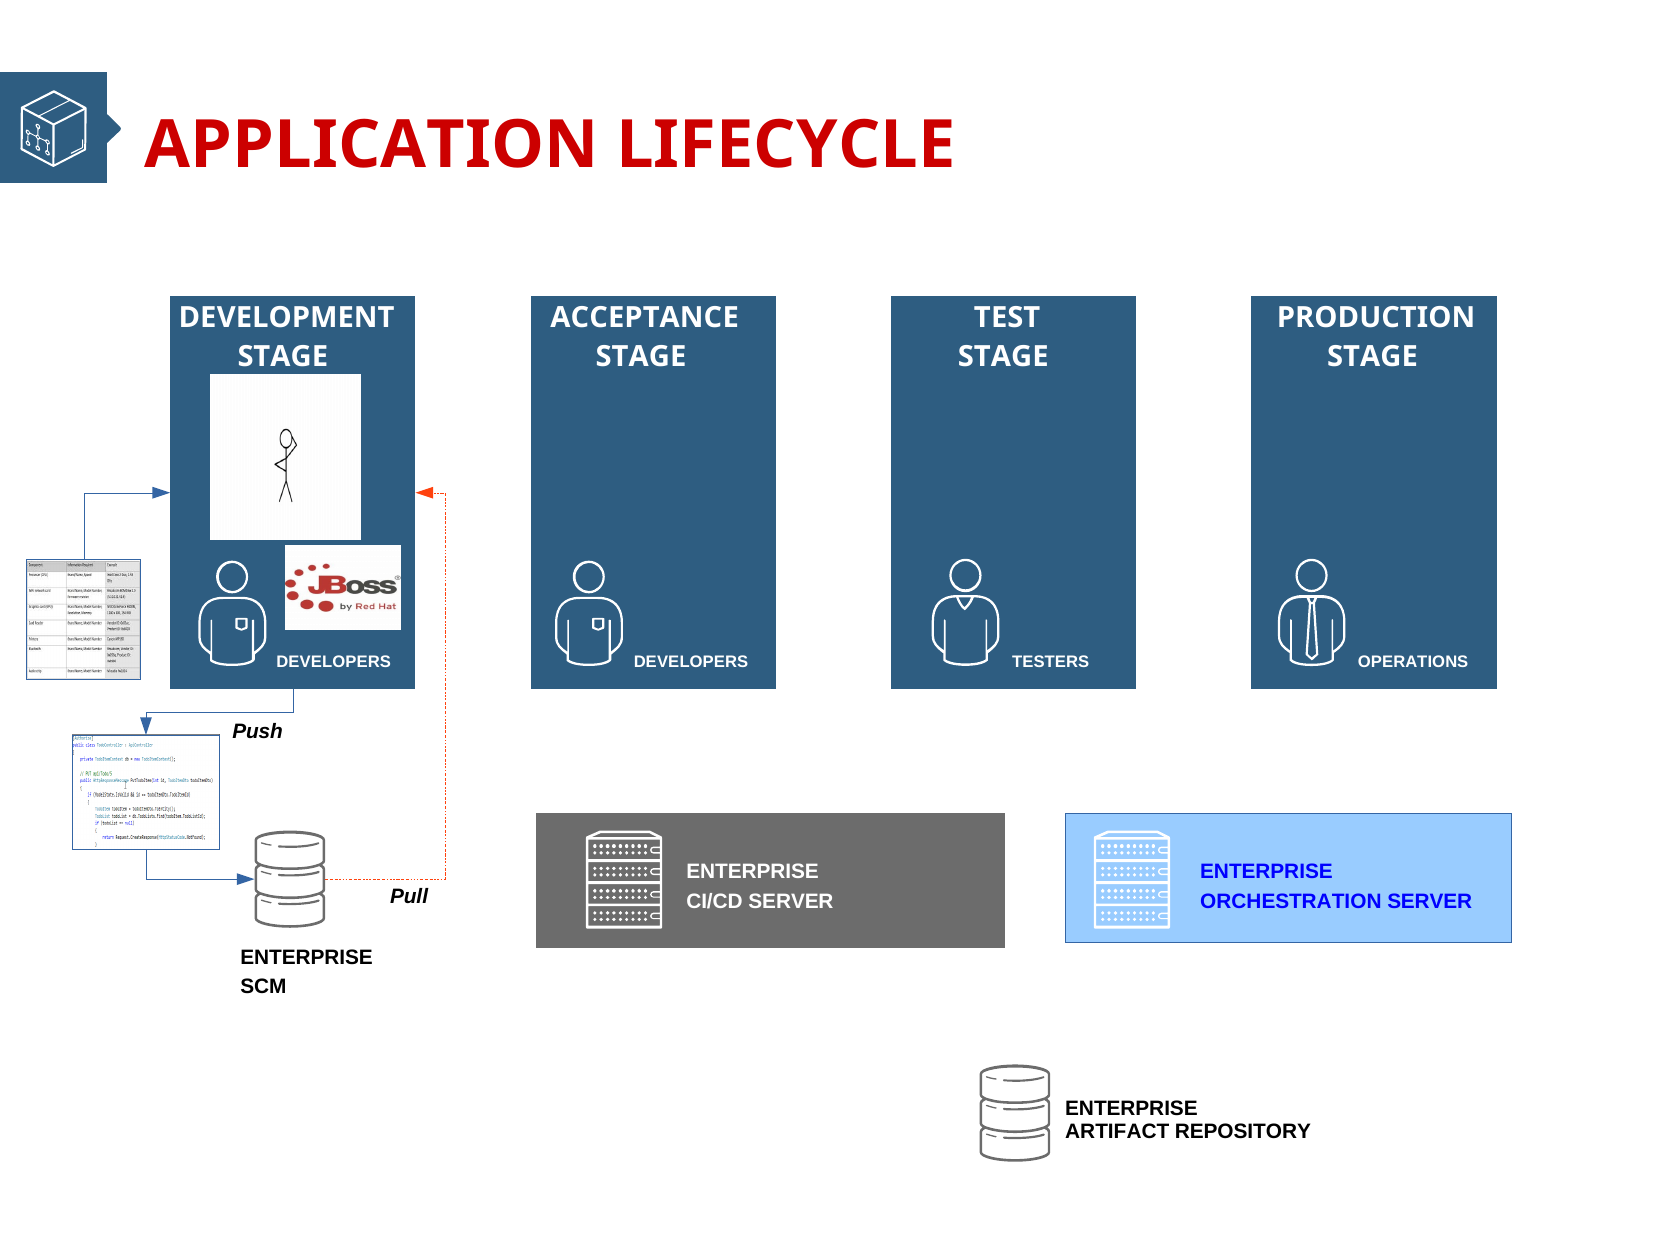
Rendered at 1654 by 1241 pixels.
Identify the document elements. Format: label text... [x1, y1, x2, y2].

text_box ENTERPRISE CI/CD SERVER [686, 860, 847, 910]
picture [210, 374, 361, 541]
text_box OPERATIONS [1357, 642, 1480, 669]
text_box DEVELOPERS [633, 642, 761, 669]
text_box ACCEPTANCE STAGE [550, 295, 752, 362]
text_box TESTERS [1012, 642, 1100, 669]
text_box [0, 72, 121, 183]
text_box ENTERPRISE ORCHESTRATION SERVER [1200, 860, 1484, 910]
text_box ENTERPRISE ARTIFACT REPOSITORY [1065, 1096, 1314, 1143]
text_box [979, 1064, 1051, 1162]
text_box APPLICATION LIFECYCLE [144, 96, 1256, 171]
picture [26, 559, 141, 680]
picture [285, 545, 401, 631]
text_box [170, 296, 415, 689]
picture [72, 734, 220, 850]
text_box DEVELOPERS [276, 642, 403, 669]
text_box ENTERPRISE SCM [240, 945, 373, 995]
text_box [536, 813, 1005, 948]
text_box [254, 830, 326, 928]
text_box [531, 296, 776, 689]
text_box Push [232, 720, 301, 744]
text_box Pull [390, 885, 458, 909]
text_box DEVELOPMENT STAGE [178, 295, 402, 362]
text_box [891, 296, 1136, 689]
text_box [1251, 296, 1497, 689]
text_box PRODUCTION STAGE [1276, 295, 1475, 362]
text_box [1065, 813, 1512, 942]
text_box TEST STAGE [957, 295, 1070, 362]
